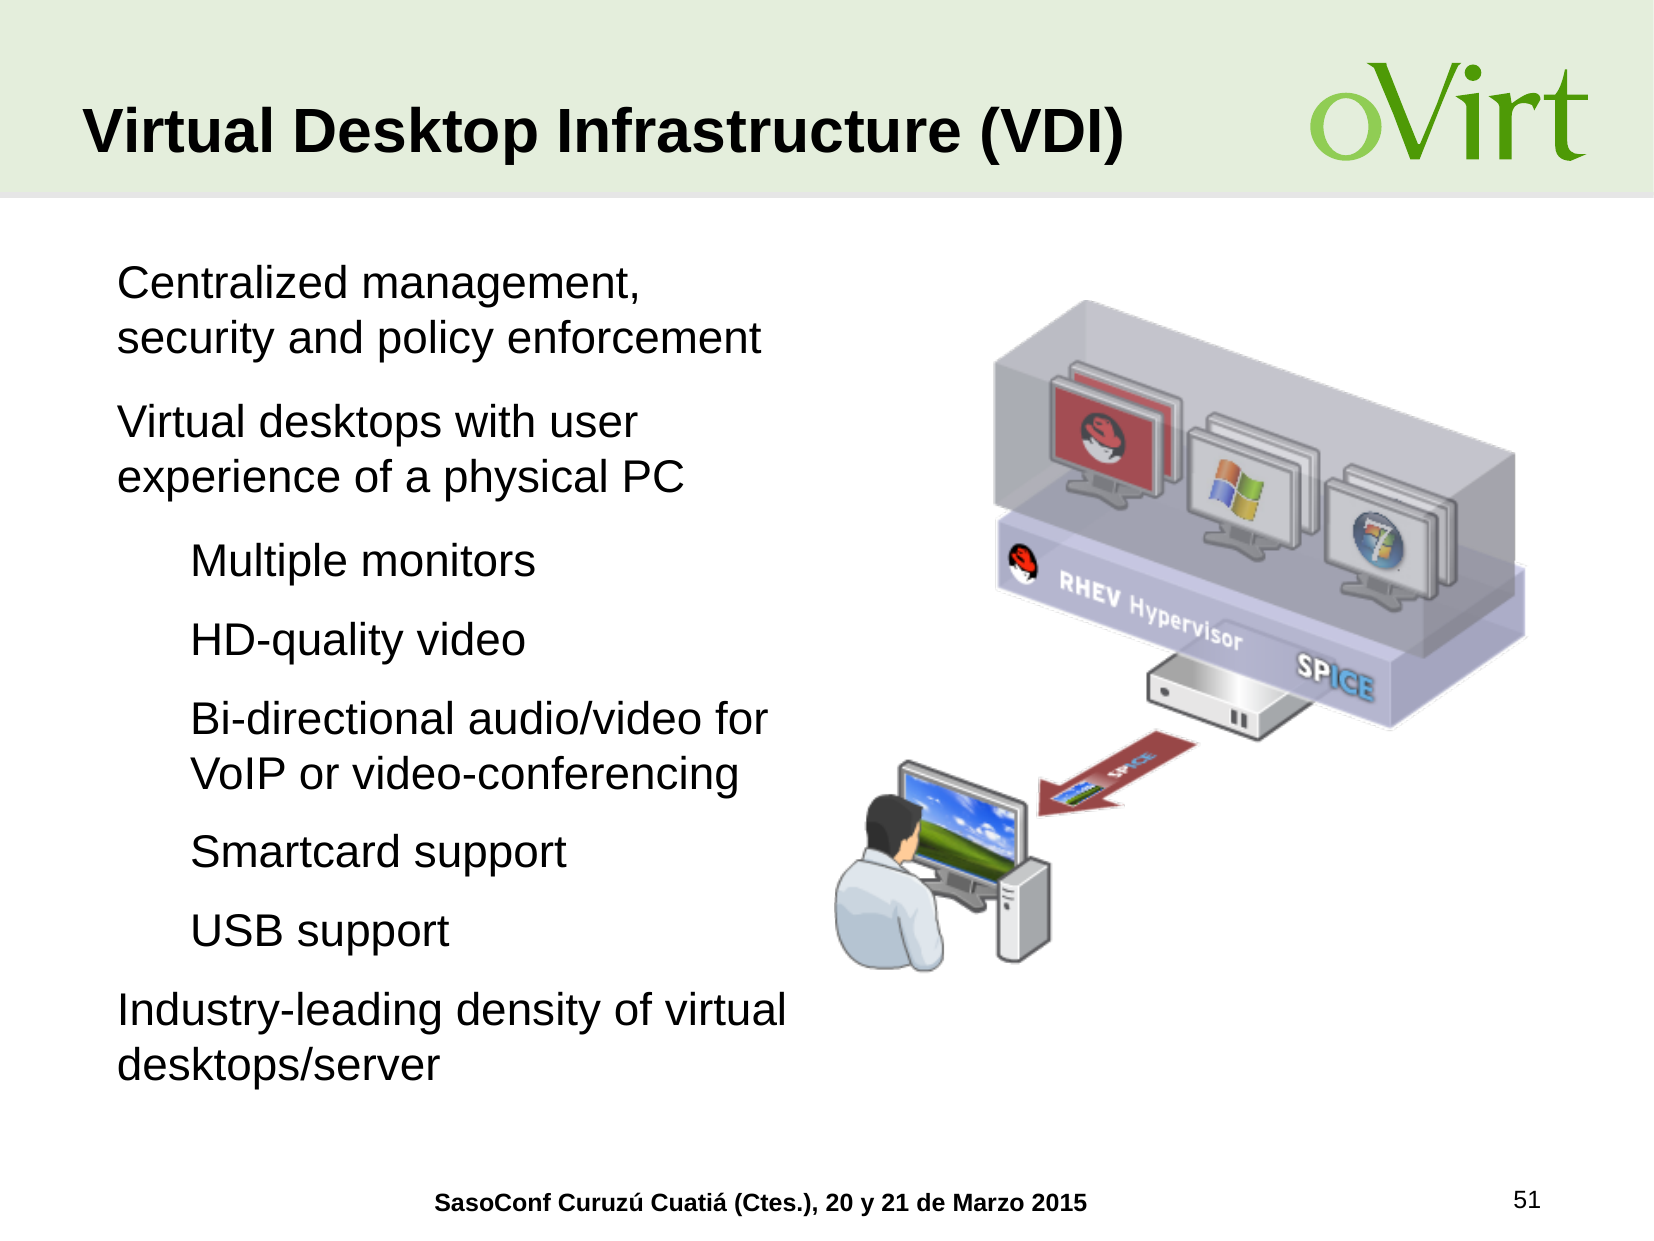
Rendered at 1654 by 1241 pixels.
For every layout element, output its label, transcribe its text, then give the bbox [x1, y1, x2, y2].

picture [834, 300, 1529, 976]
list Centralized management, security and policy enforcement Virtual desktops with user experience of a physical PC Multiple monitors HD-quality video Bi-directional audio/video for VoIP or video-conferencing Smartcard support USB support Industry-leading density of virtual desktops/server [86, 244, 819, 1008]
title Virtual Desktop Infrastructure (VDI) [82, 37, 1571, 226]
